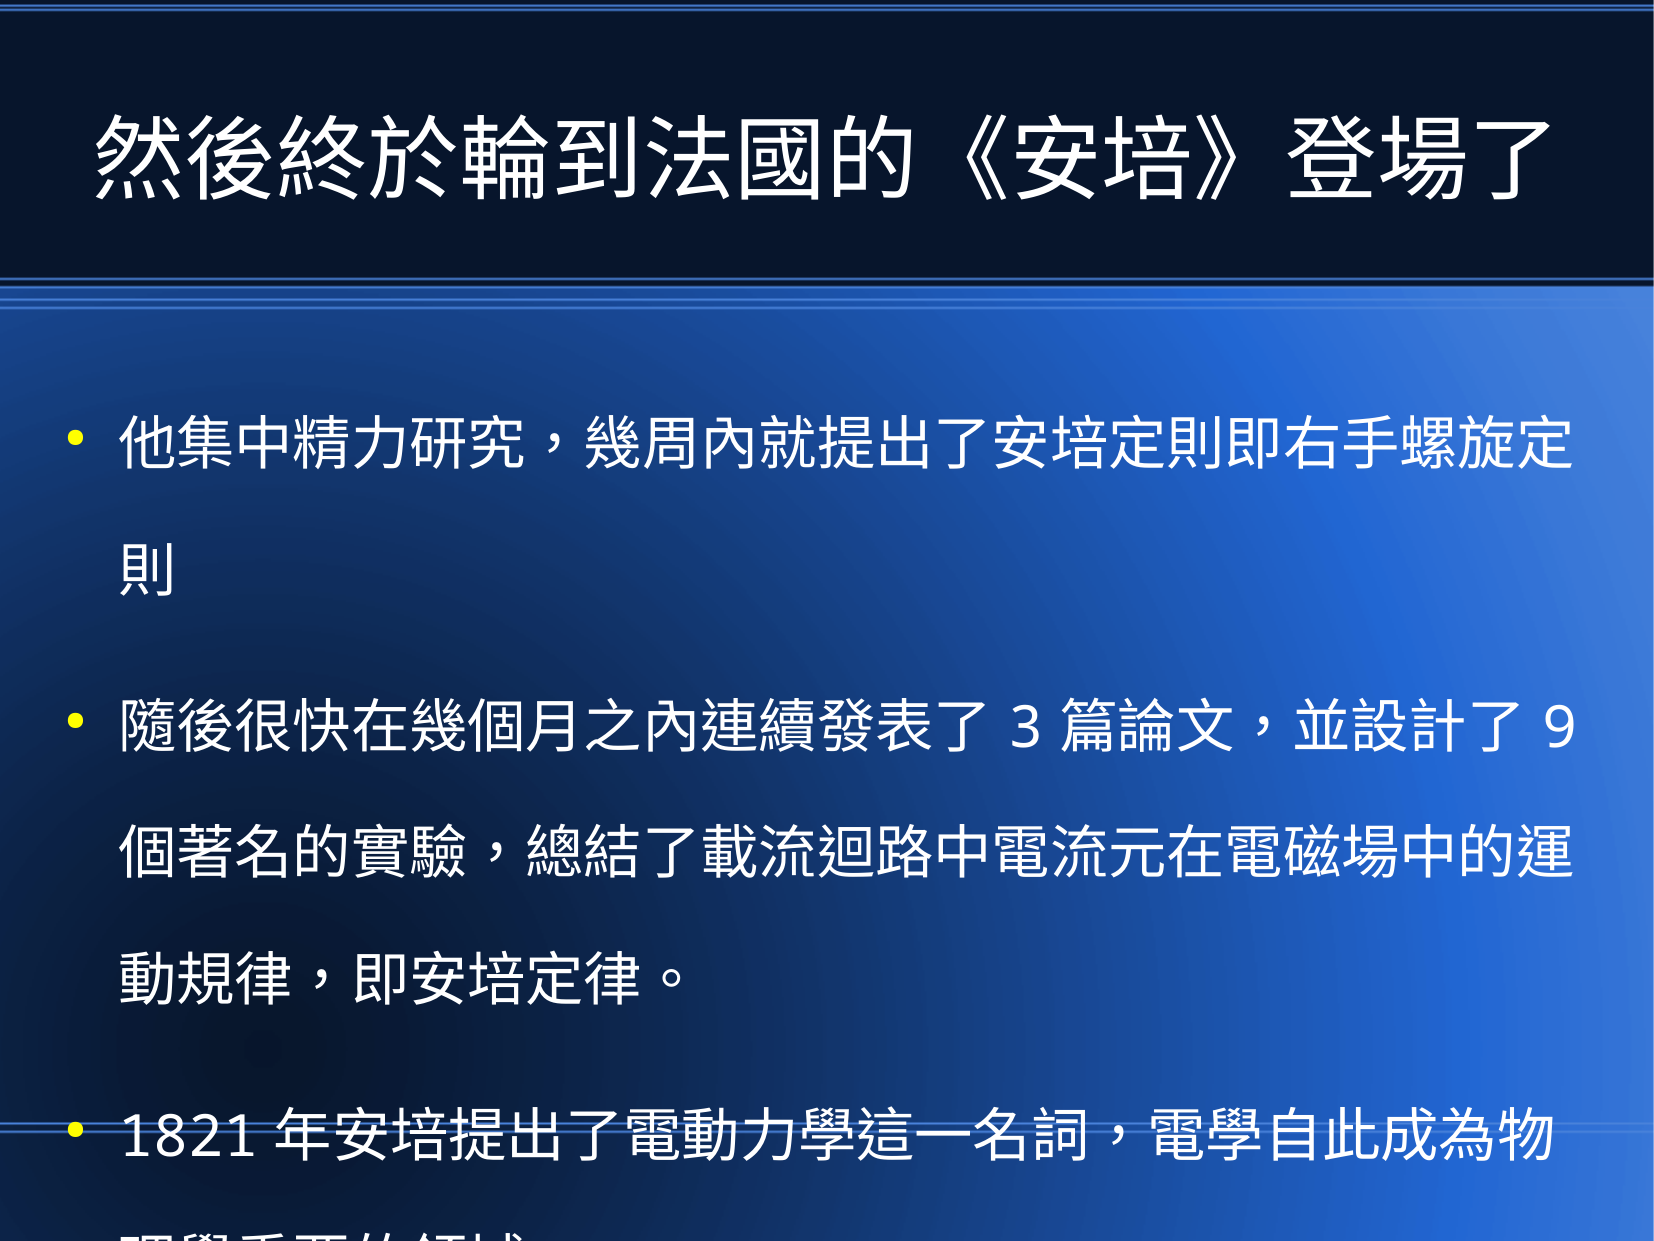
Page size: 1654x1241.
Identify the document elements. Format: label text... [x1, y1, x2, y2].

picture [0, 0, 1654, 1241]
list 他集中精力研究，幾周內就提出了安培定則即右手螺旋定則 隨後很快在幾個月之內連續發表了3篇論文，並設計了9個著名的實驗，總結了載流迴路中電流元在電磁場中的運動規律，即安培定律。 1821年安培提出了電動力學這一名詞，電學自此成為物理學重要的領域 [47, 355, 1607, 1241]
title 然後終於輪到法國的《安培》登場了 [82, 49, 1571, 257]
